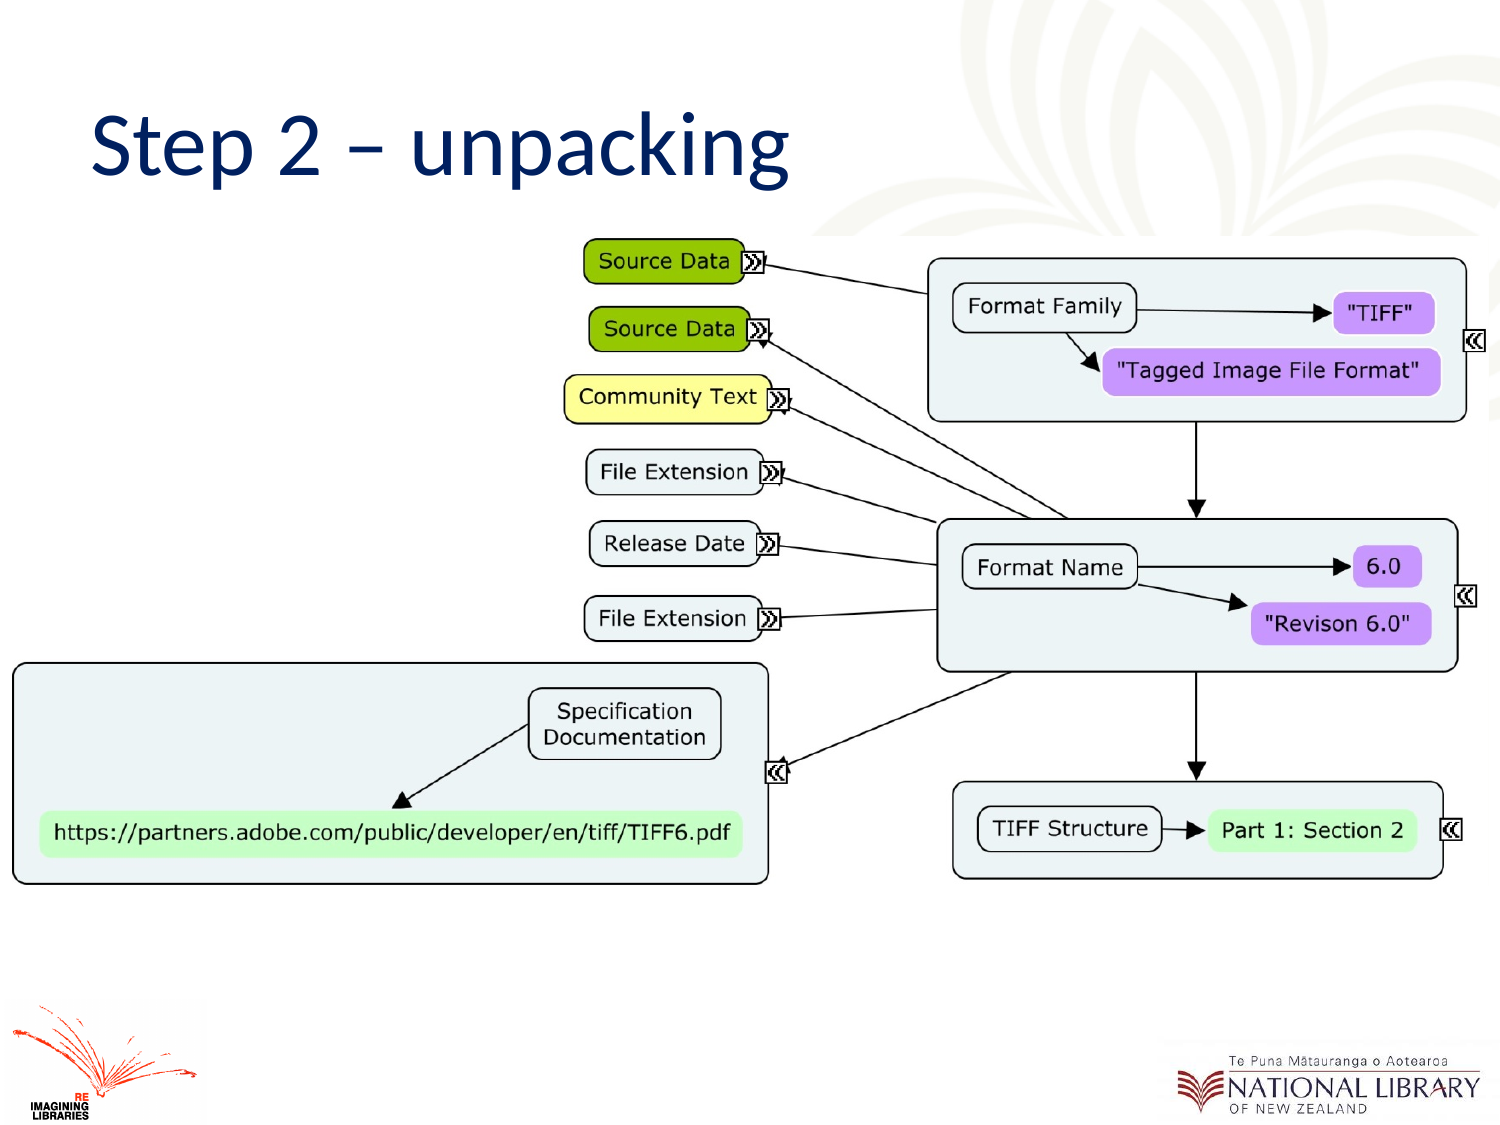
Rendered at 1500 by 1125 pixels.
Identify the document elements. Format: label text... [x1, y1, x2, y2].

picture [0, 0, 1500, 1125]
title Step 2 – unpacking [75, 45, 1425, 233]
